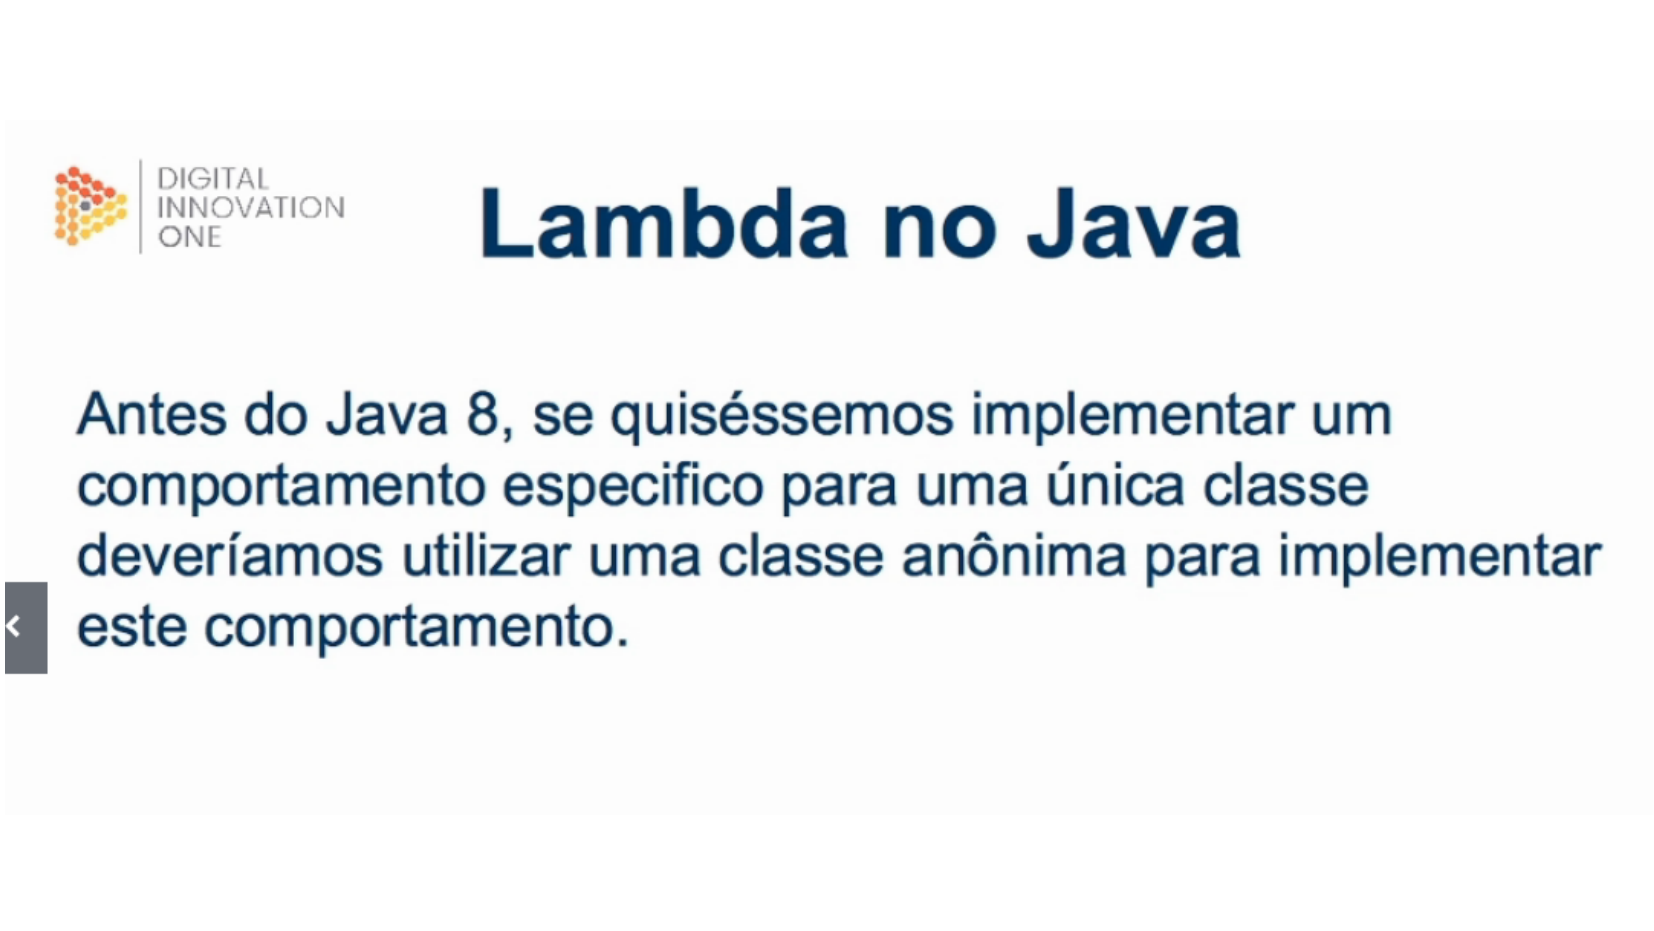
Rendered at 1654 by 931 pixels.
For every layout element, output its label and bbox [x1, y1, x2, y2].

picture [5, 120, 1654, 815]
